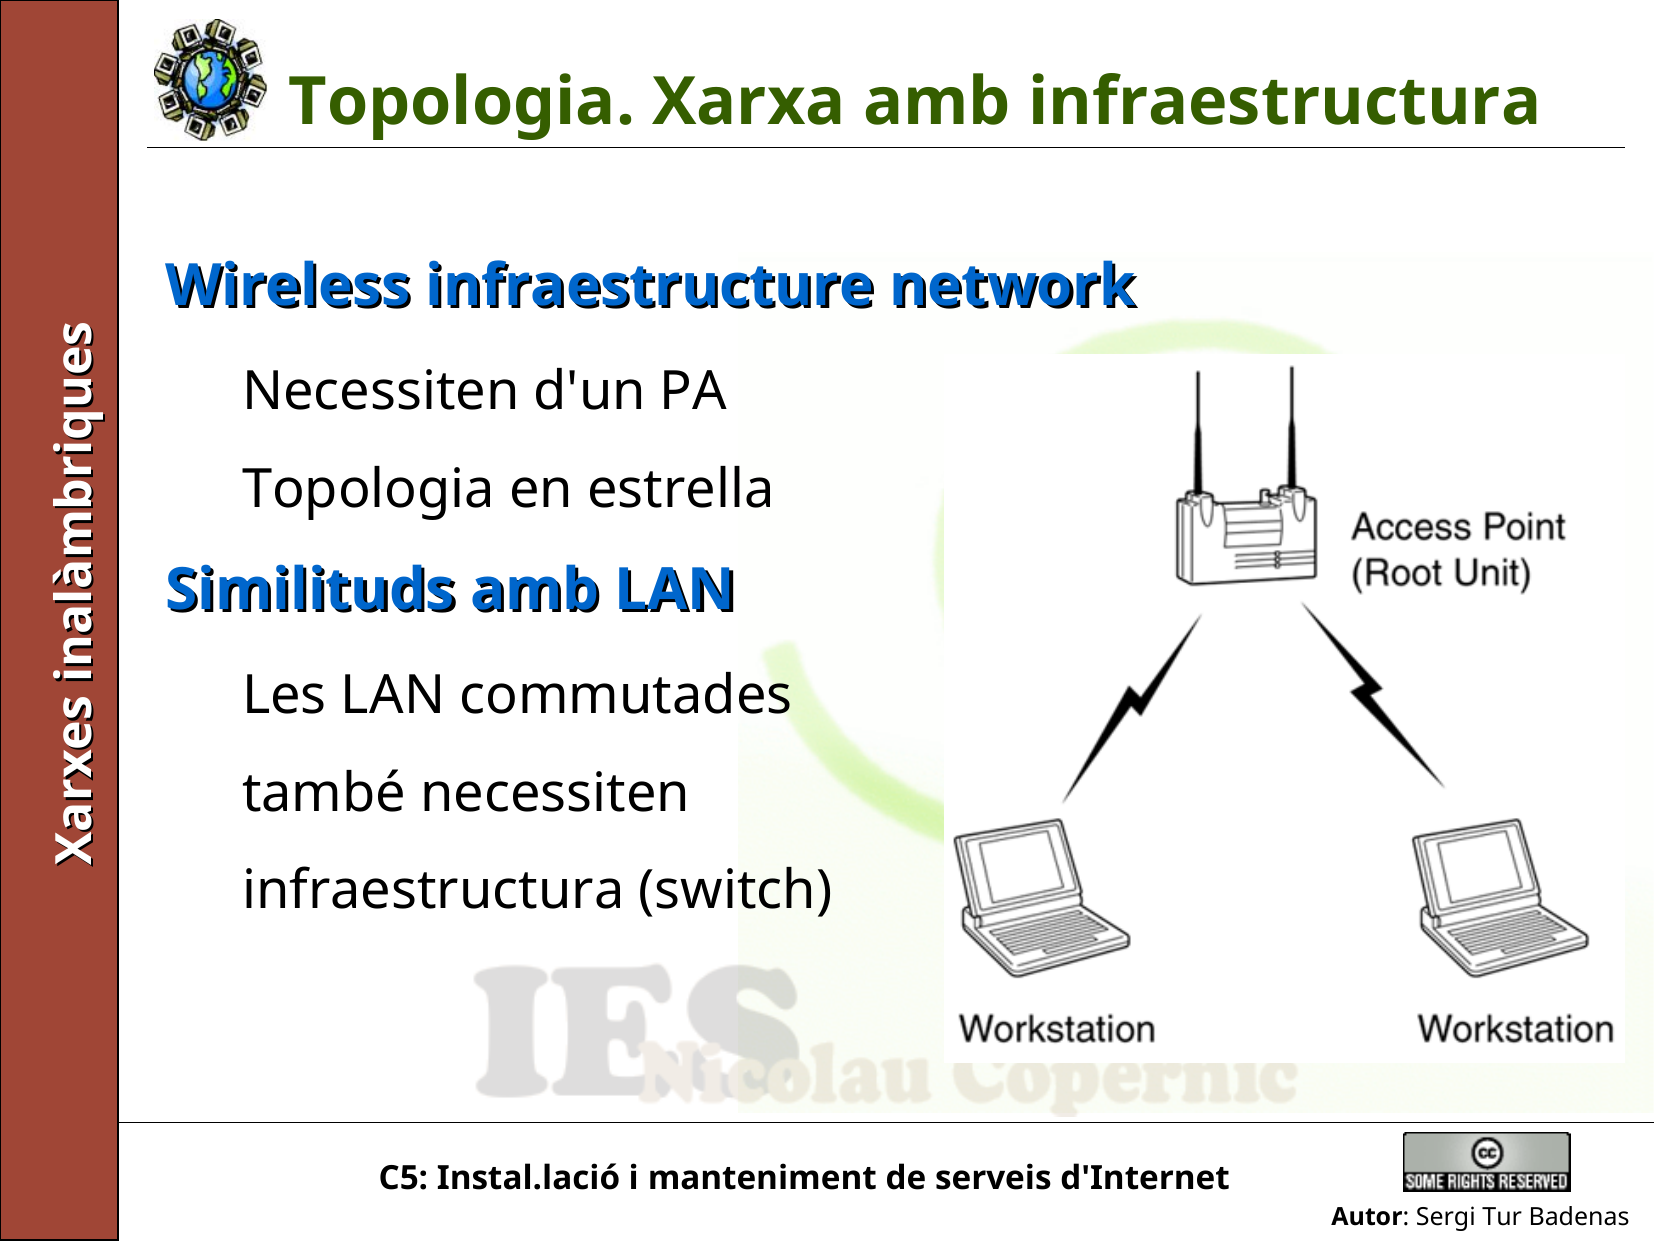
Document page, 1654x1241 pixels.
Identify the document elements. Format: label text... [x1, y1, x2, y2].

title Topologia. Xarxa amb infraestructura [165, 56, 1654, 141]
picture [1403, 1132, 1571, 1192]
picture [466, 252, 1654, 1117]
picture [154, 19, 268, 142]
list Wireless infraestructure network Necessiten d'un PA Topologia en estrella Similituds amb LAN Les LAN commutades també necessiten infraestructura (switch) [147, 242, 1636, 1078]
picture [944, 354, 1625, 1063]
